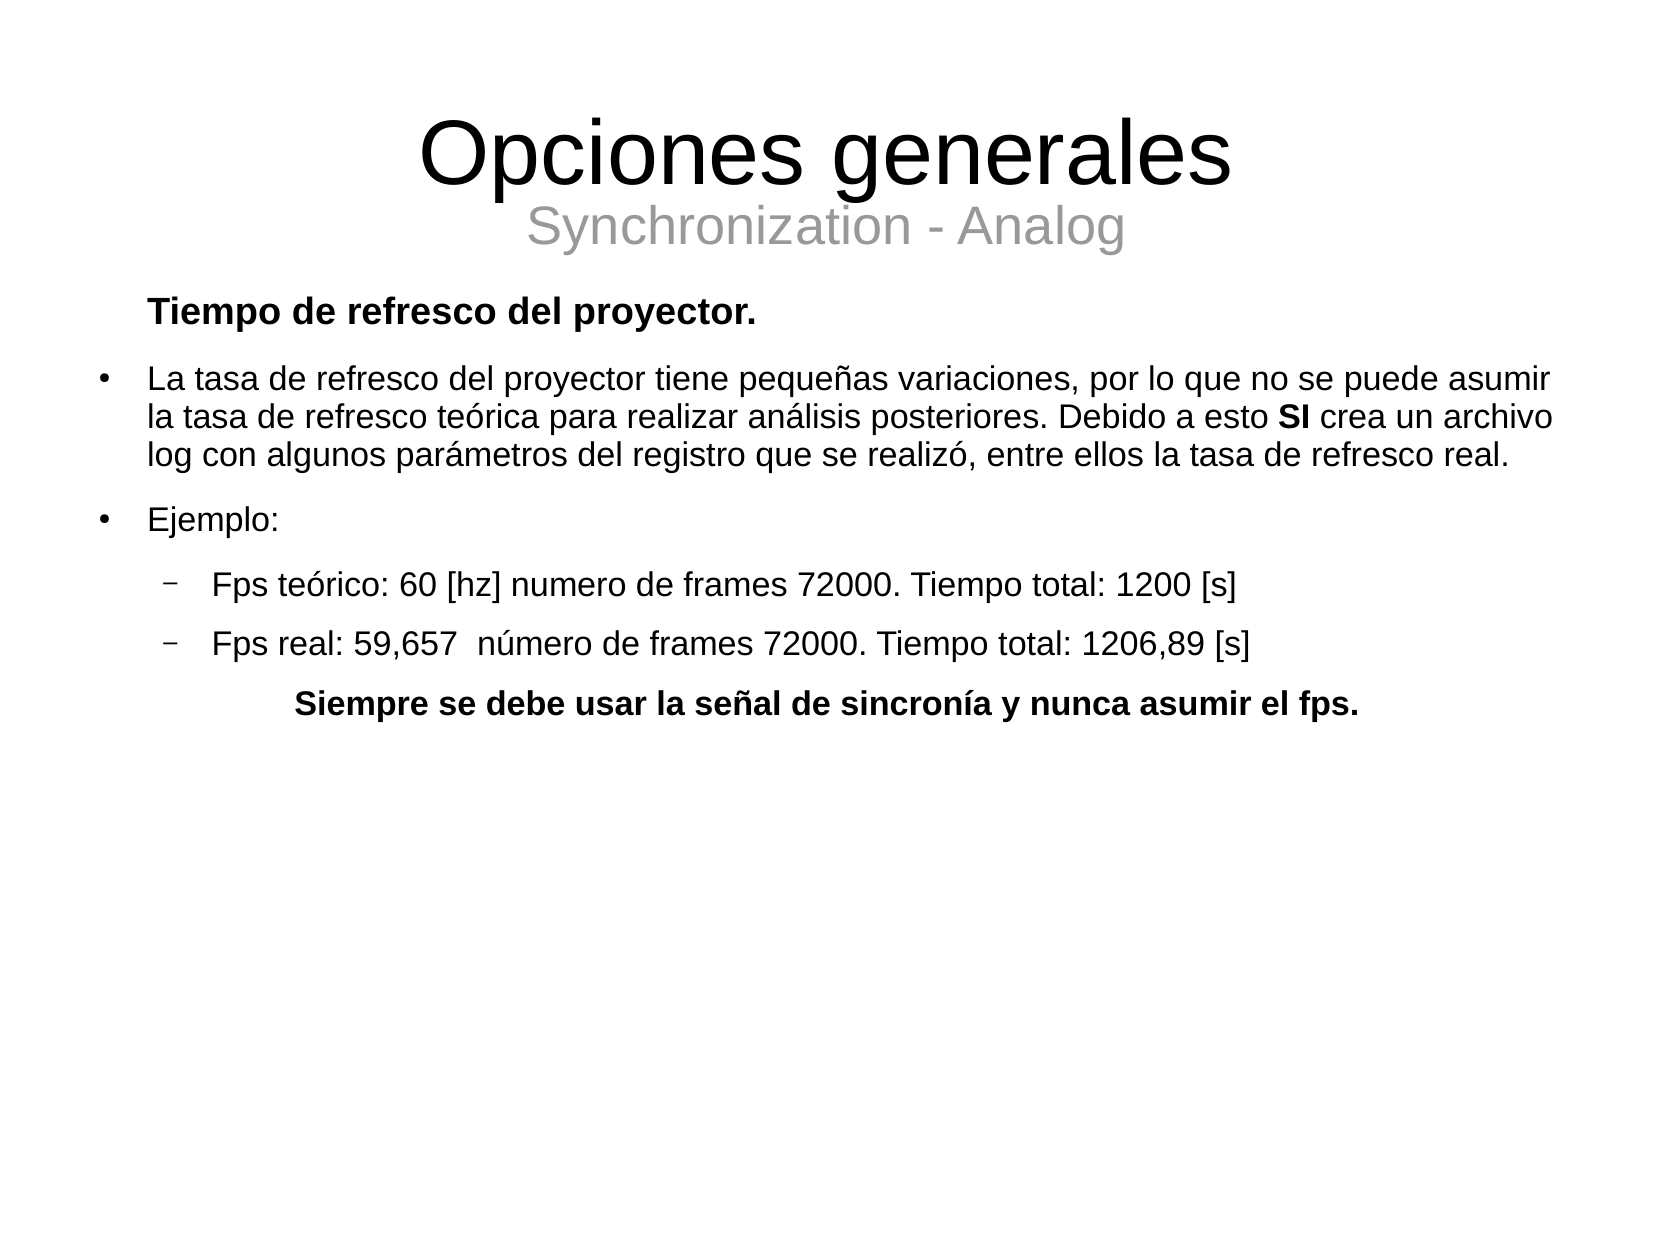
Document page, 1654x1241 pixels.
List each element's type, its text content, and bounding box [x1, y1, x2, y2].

title Opciones generales [82, 49, 1571, 195]
list Tiempo de refresco del proyector. La tasa de refresco del proyector tiene pequeñas variaciones, por lo que no se puede asumir la tasa de refresco teórica para realizar análisis posteriores. Debido a esto SI crea un archivo log con algunos parámetros del registro que se realizó, entre ellos la tasa de refresco real. Ejemplo: Fps teórico: 60 [hz] numero de frames 72000. Tiempo total: 1200 [s] Fps real: 59,657 número de frames 72000. Tiempo total: 1206,89 [s] Siempre se debe usar la señal de sincronía y nunca asumir el fps. [82, 290, 1571, 751]
title Synchronization - Analog [82, 195, 1572, 257]
